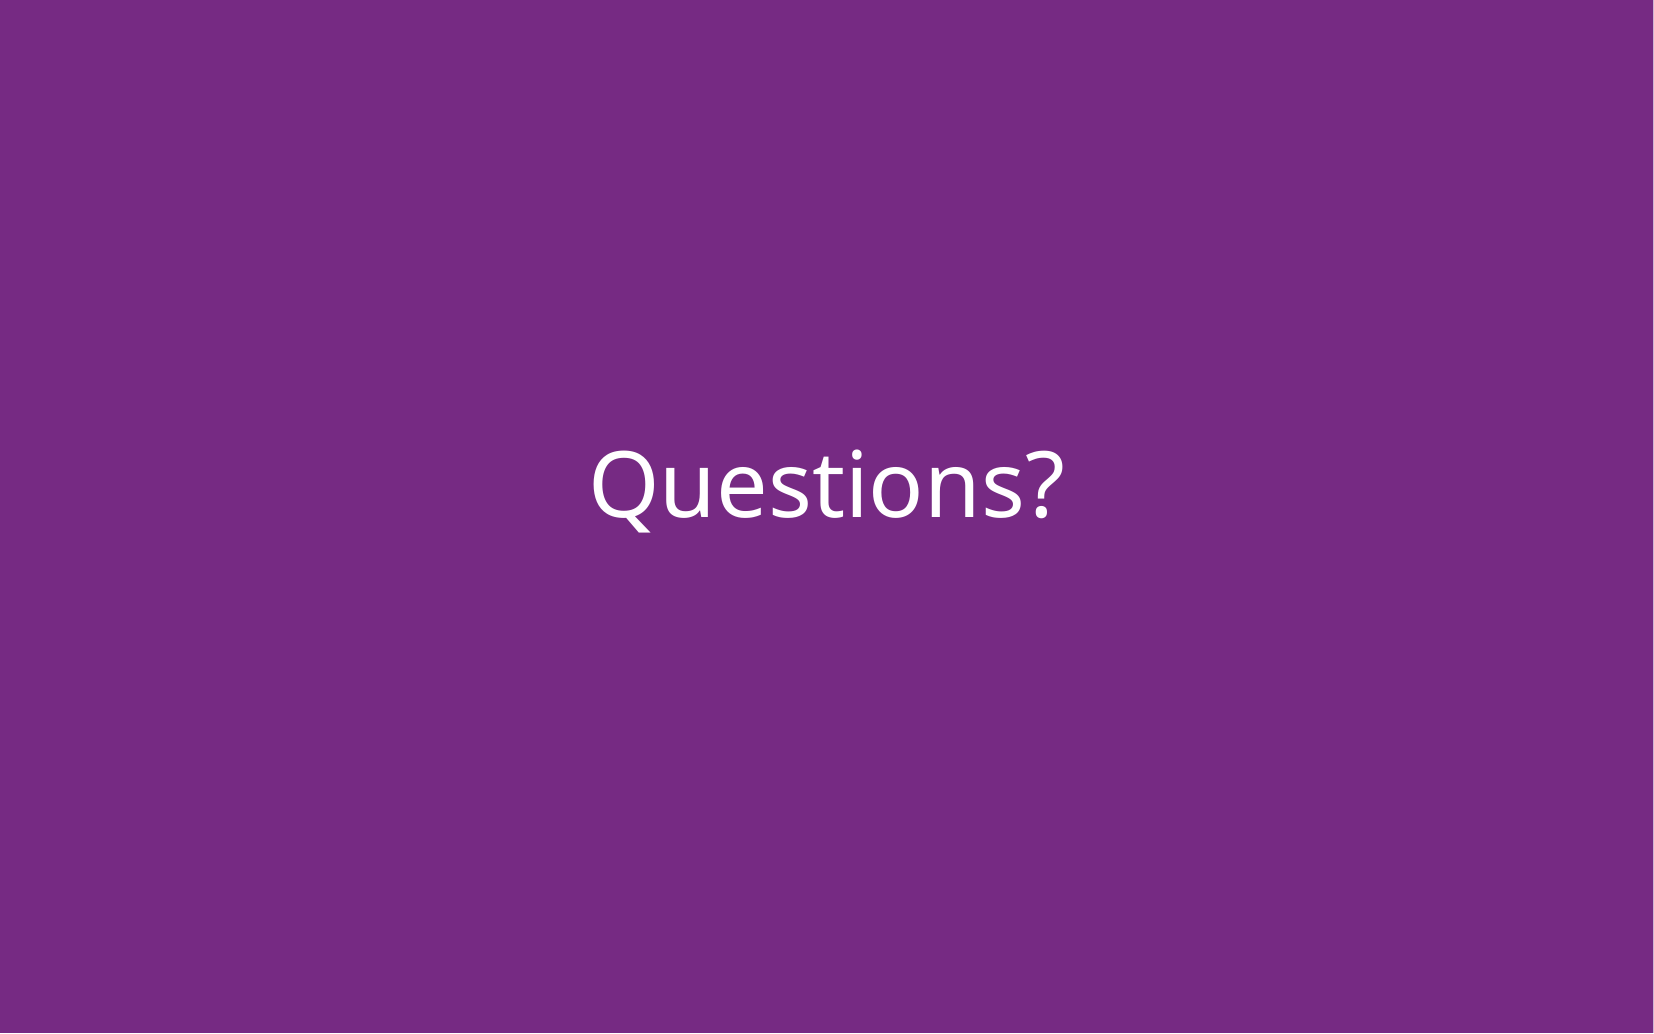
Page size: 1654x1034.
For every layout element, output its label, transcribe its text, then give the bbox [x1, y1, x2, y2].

title Questions? [82, 395, 1571, 569]
